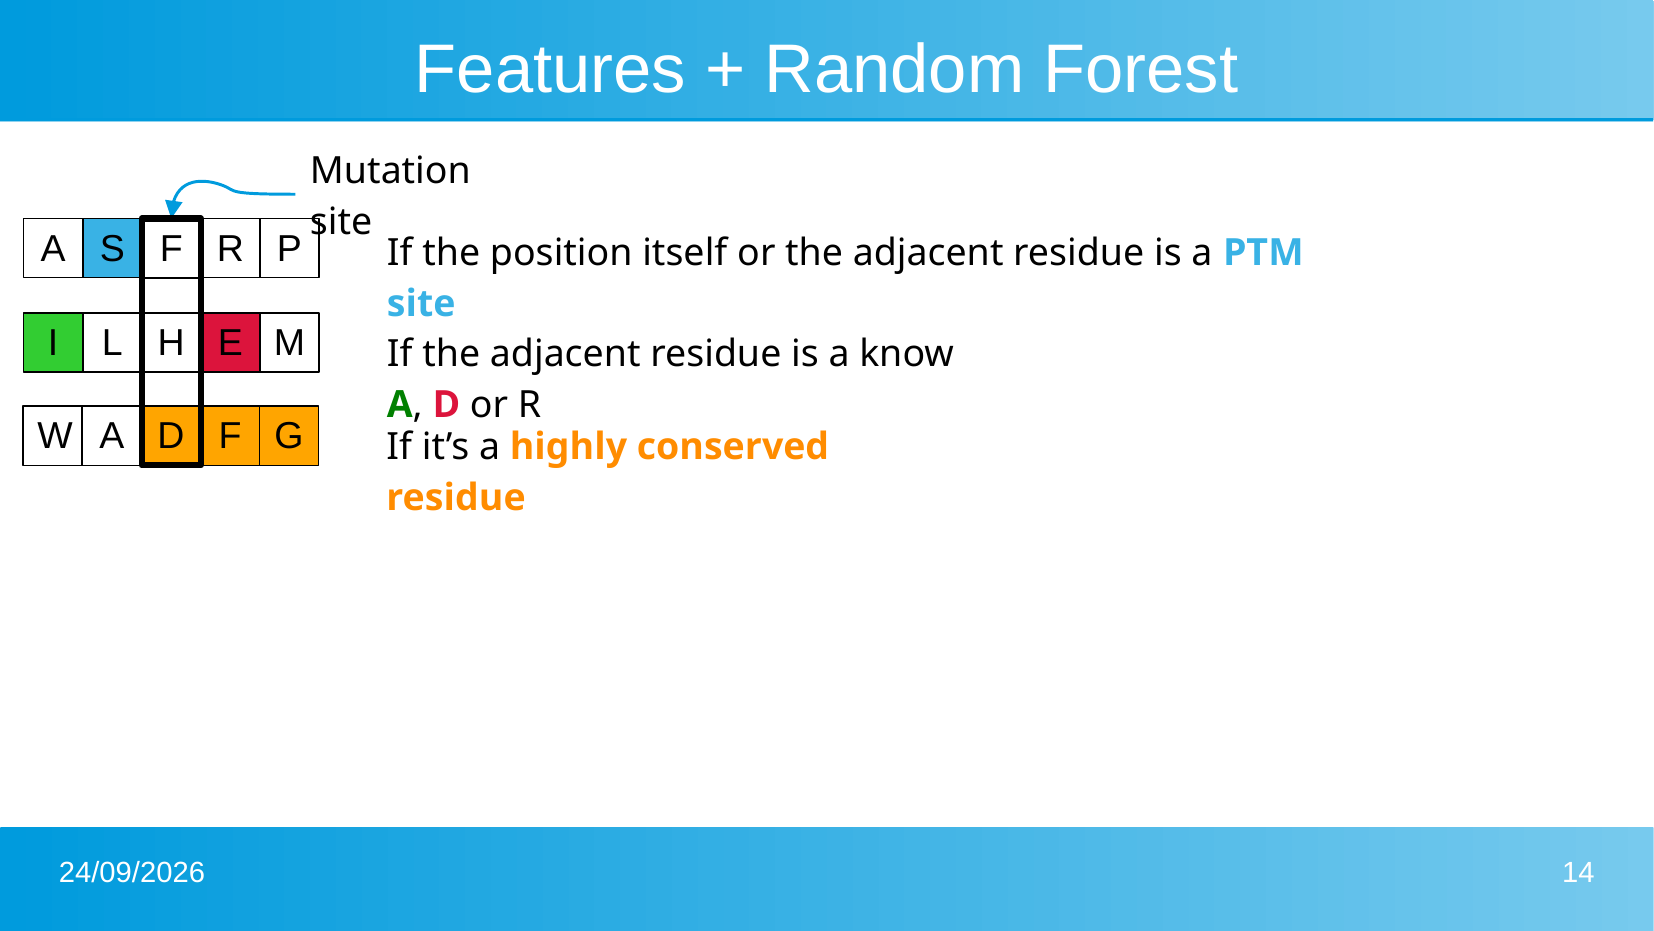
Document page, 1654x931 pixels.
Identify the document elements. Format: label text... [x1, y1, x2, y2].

text_box If the adjacent residue is a know A, D or R [372, 318, 999, 378]
text_box If it’s a highly conserved residue [371, 412, 880, 472]
text_box F [145, 222, 198, 278]
text_box M [259, 312, 319, 373]
text_box S [82, 218, 139, 278]
text_box F [204, 406, 259, 466]
text_box I [23, 312, 82, 373]
text_box If the position itself or the adjacent residue is a PTM site [372, 218, 1341, 278]
text_box W [23, 406, 82, 466]
text_box A [82, 406, 139, 466]
text_box L [82, 312, 139, 373]
text_box Mutation site [295, 135, 520, 195]
text_box D [145, 406, 198, 462]
title Features + Random Forest [59, 29, 1595, 108]
text_box P [259, 218, 319, 278]
text_box E [204, 312, 259, 373]
text_box H [145, 312, 198, 373]
text_box R [204, 218, 259, 278]
text_box G [259, 406, 319, 466]
text_box A [23, 218, 82, 278]
